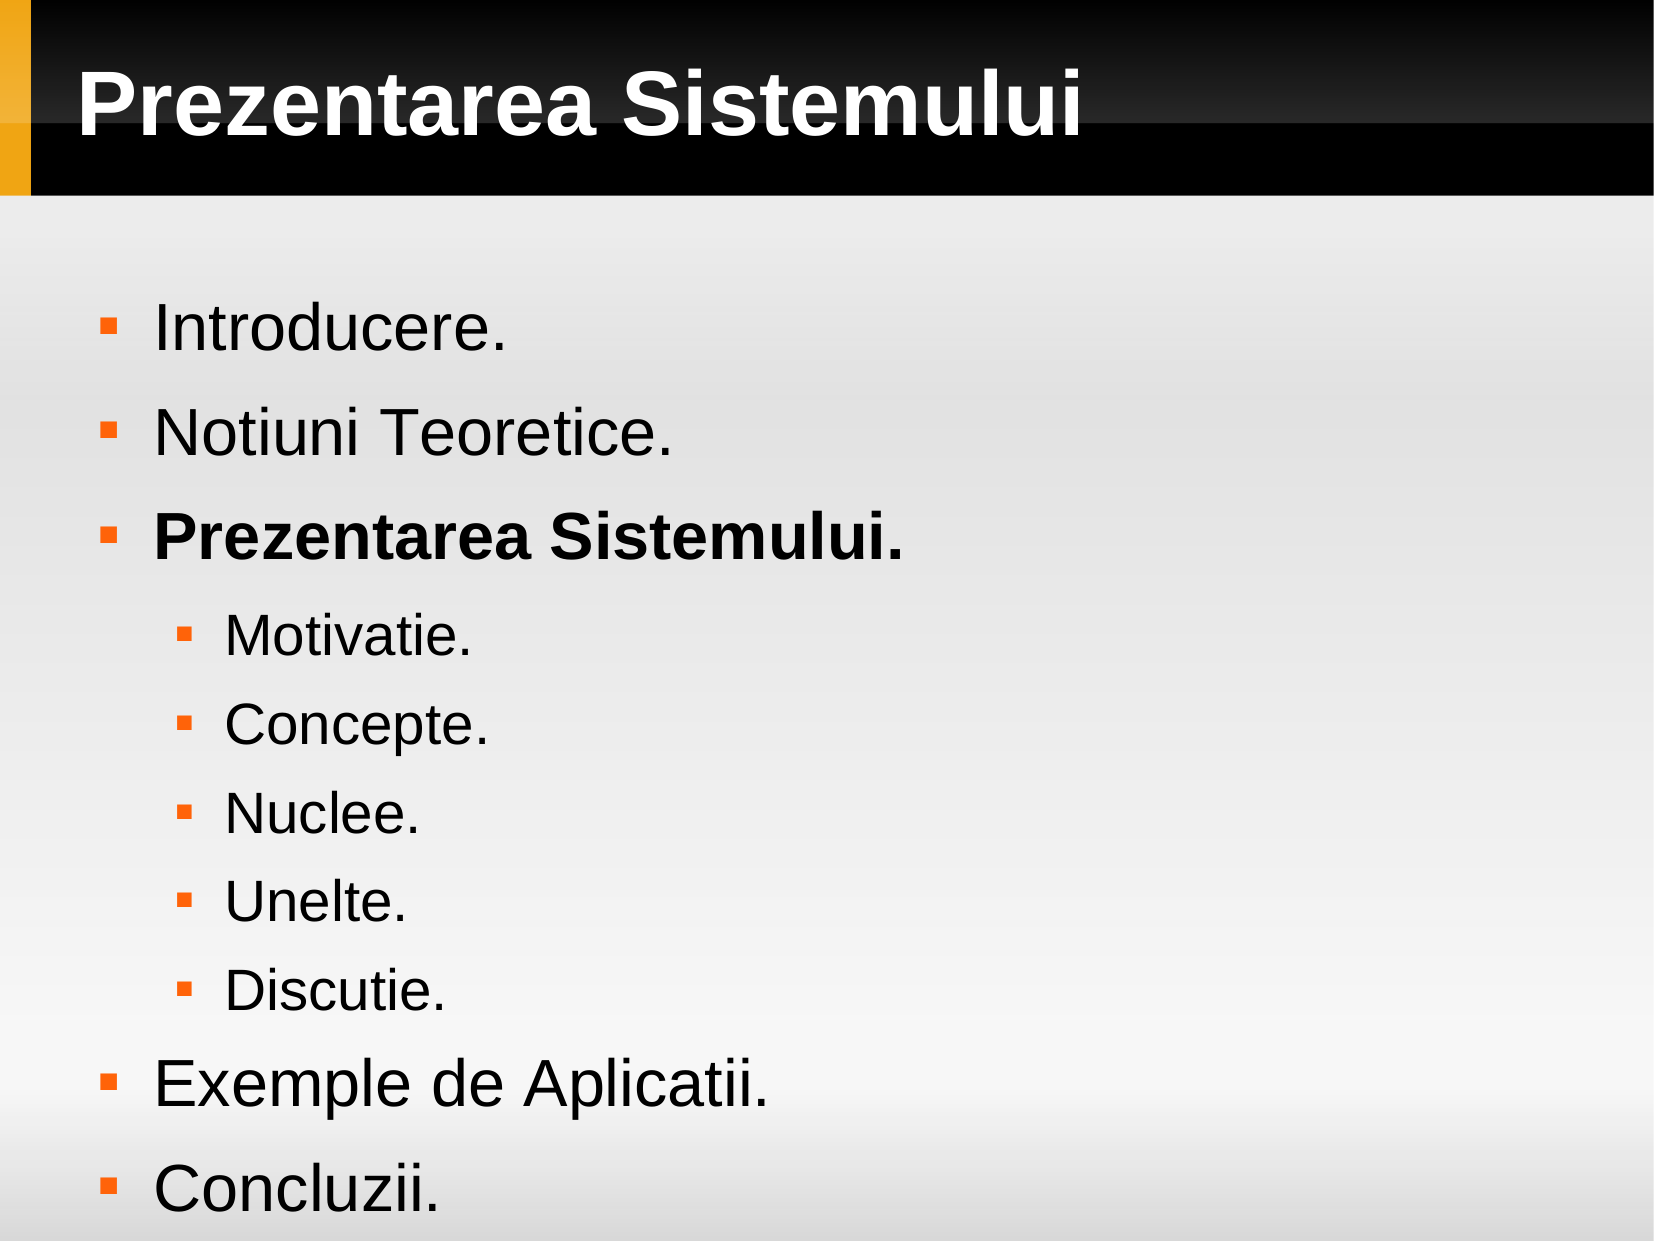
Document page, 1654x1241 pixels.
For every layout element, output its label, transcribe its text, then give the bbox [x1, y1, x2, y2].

title Prezentarea Sistemului [76, 7, 1565, 200]
list Introducere. Notiuni Teoretice. Prezentarea Sistemului. Motivatie. Concepte. Nuclee. Unelte. Discutie. Exemple de Aplicatii. Concluzii. [82, 290, 1571, 1226]
picture [0, 0, 1654, 1241]
